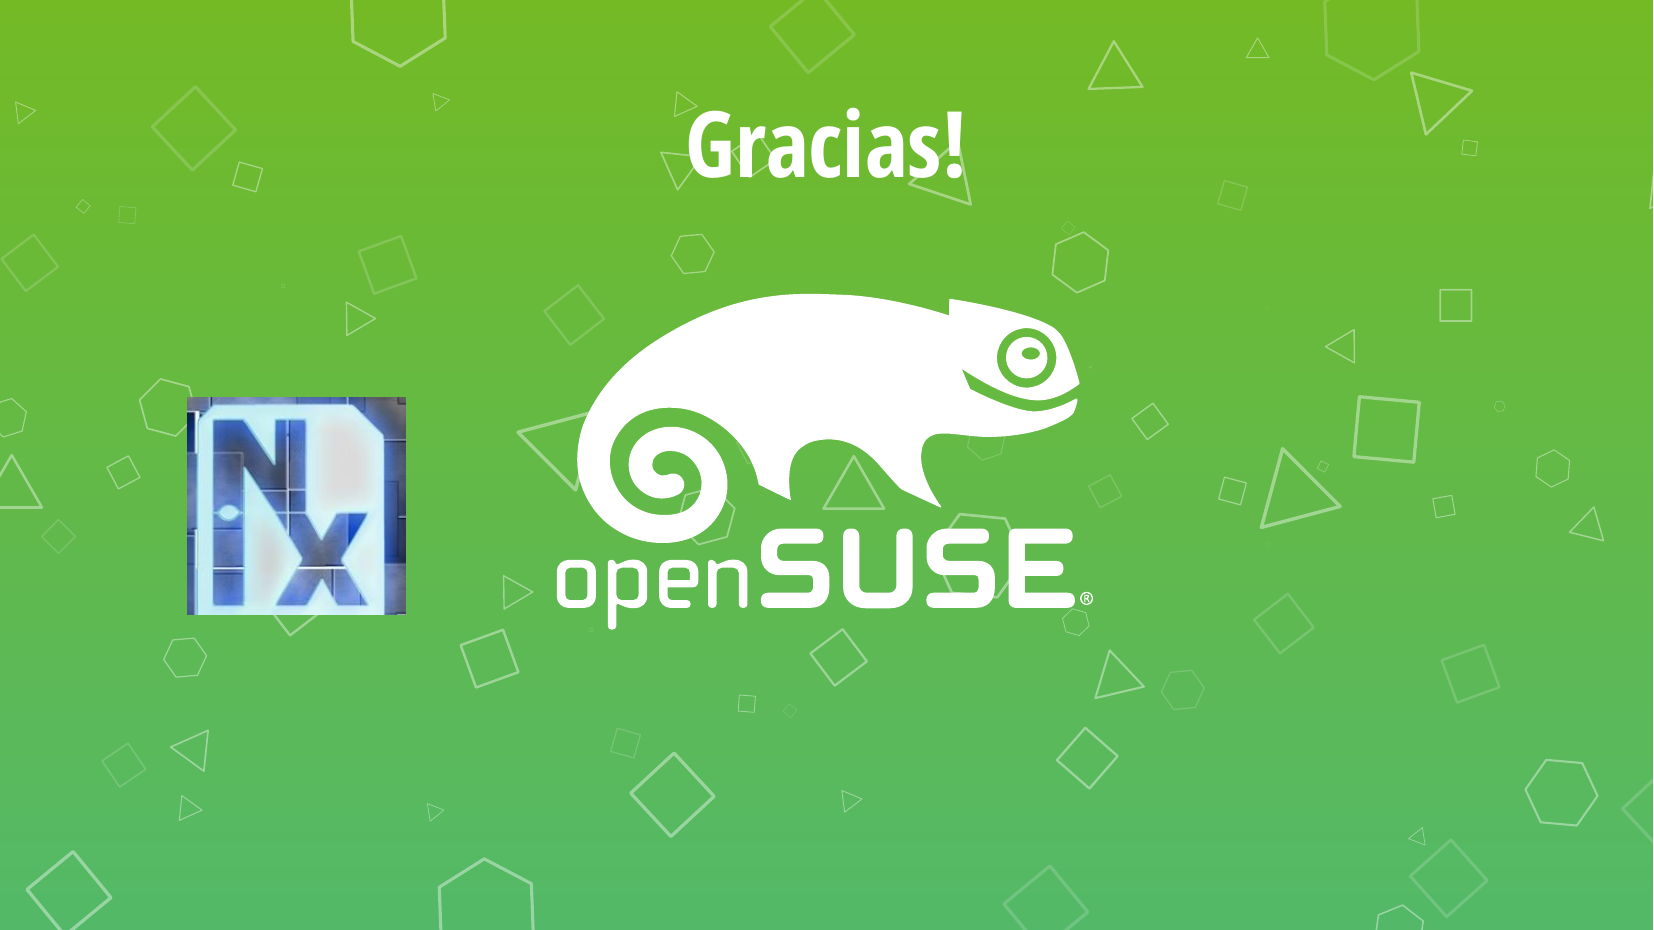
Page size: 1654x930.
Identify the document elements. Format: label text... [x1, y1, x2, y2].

picture [187, 397, 406, 616]
title Gracias! [82, 29, 1571, 256]
